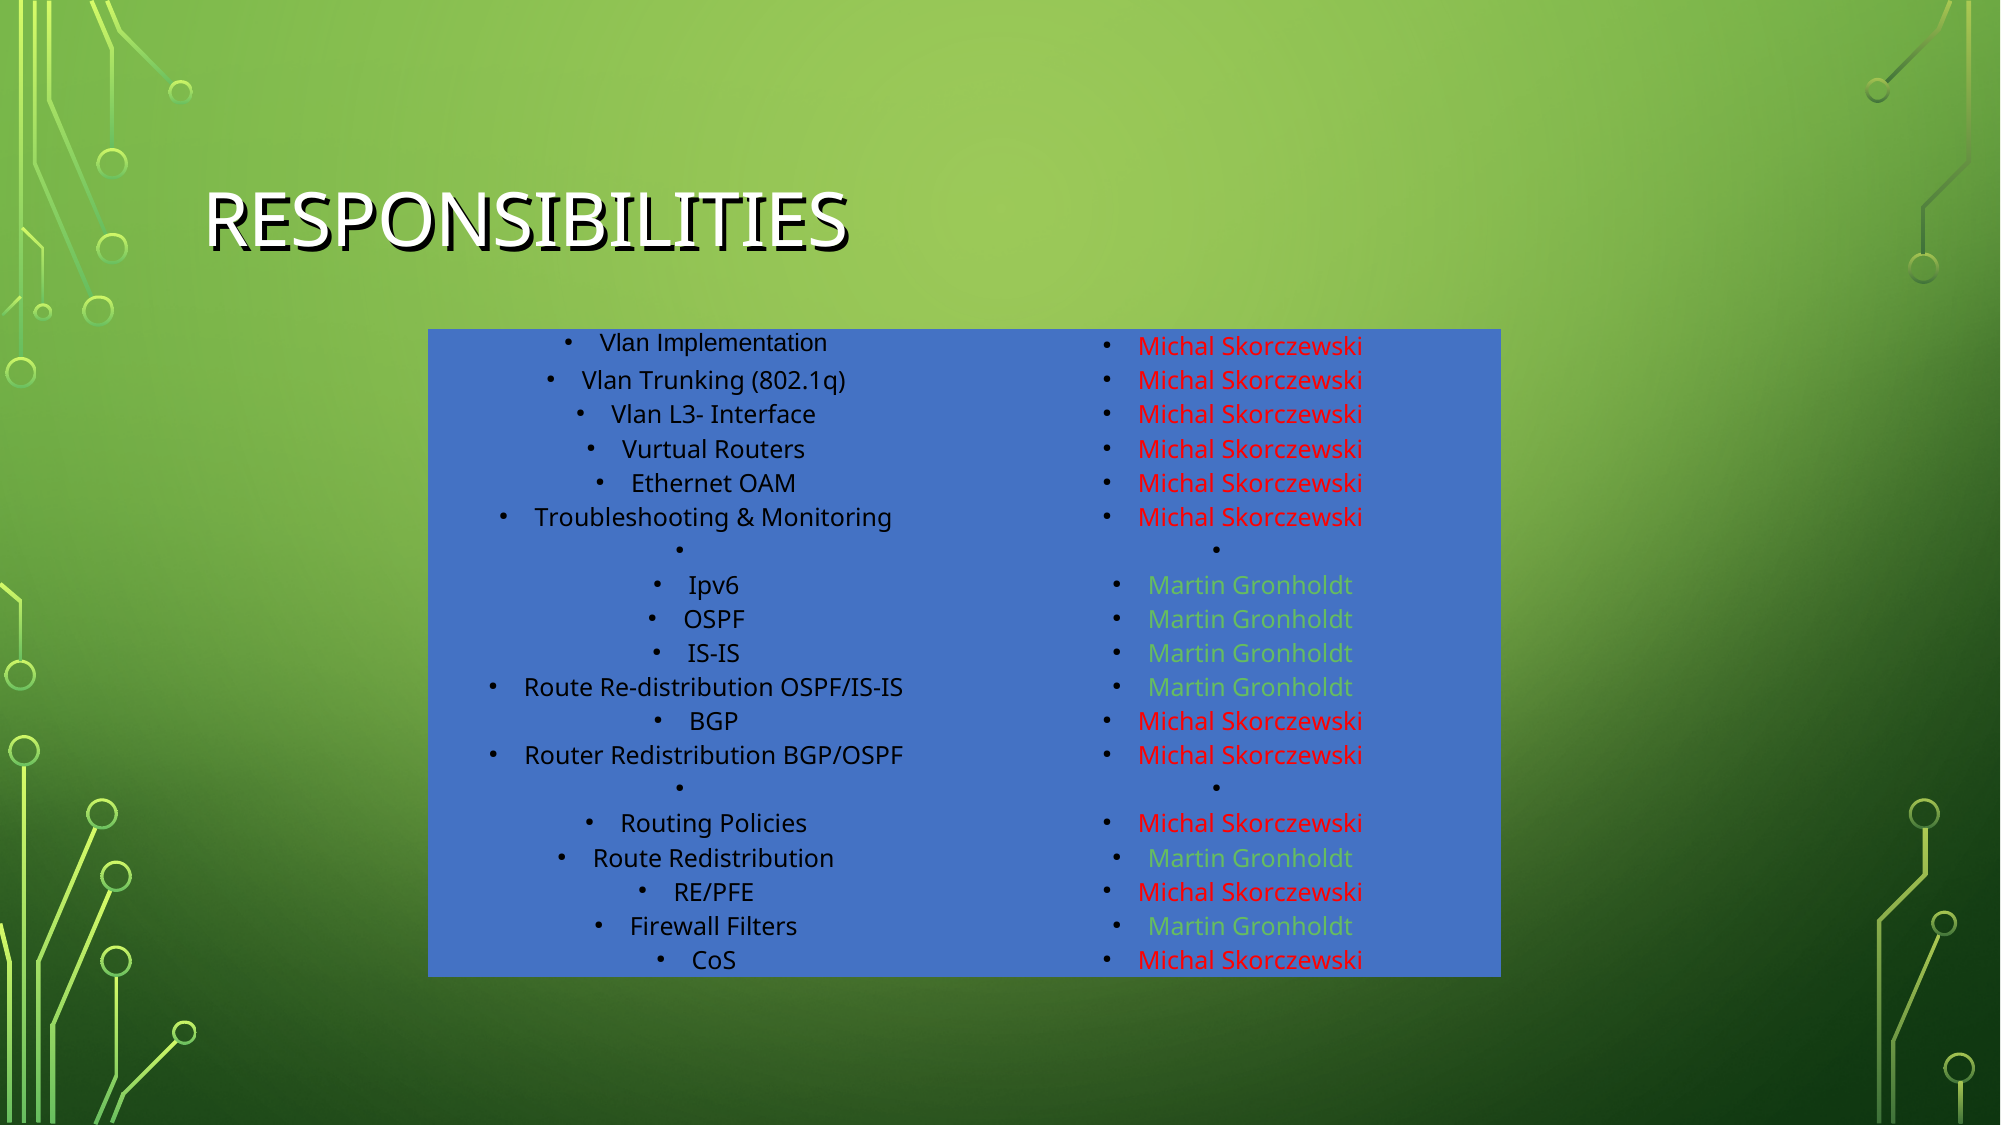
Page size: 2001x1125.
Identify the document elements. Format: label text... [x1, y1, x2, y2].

table_cell Michal Skorczewski [965, 431, 1501, 465]
table_cell Troubleshooting & Monitoring [428, 499, 965, 534]
table_cell BGP [428, 704, 965, 738]
table_cell [965, 534, 1501, 568]
table_cell Michal Skorczewski [965, 806, 1501, 840]
table_cell Vurtual Routers [428, 431, 965, 465]
table_cell Michal Skorczewski [965, 499, 1501, 534]
table_cell IS-IS [428, 636, 965, 670]
table_cell Michal Skorczewski [965, 942, 1501, 977]
table_cell Martin Gronholdt [965, 908, 1501, 942]
table_cell Martin Gronholdt [965, 568, 1501, 602]
table_cell Michal Skorczewski [965, 874, 1501, 908]
table_cell Ipv6 [428, 568, 965, 602]
table_cell Michal Skorczewski [965, 363, 1501, 397]
table_cell Vlan L3- Interface [428, 397, 965, 431]
table_cell [428, 772, 965, 806]
table_cell [965, 772, 1501, 806]
table_header Michal Skorczewski [965, 329, 1501, 363]
table_cell Route Redistribution [428, 840, 965, 874]
title Responsibilities [187, 101, 1813, 344]
table_cell CoS [428, 942, 965, 977]
table_cell [428, 534, 965, 568]
table_header Vlan Implementation [428, 329, 965, 363]
table_cell Firewall Filters [428, 908, 965, 942]
table_cell Michal Skorczewski [965, 465, 1501, 499]
table_cell OSPF [428, 602, 965, 636]
table_cell Martin Gronholdt [965, 602, 1501, 636]
table_cell Martin Gronholdt [965, 670, 1501, 704]
table_cell Martin Gronholdt [965, 840, 1501, 874]
table_cell Michal Skorczewski [965, 738, 1501, 772]
table_cell Ethernet OAM [428, 465, 965, 499]
table_cell Vlan Trunking (802.1q) [428, 363, 965, 397]
table_cell RE/PFE [428, 874, 965, 908]
table_cell Routing Policies [428, 806, 965, 840]
table_cell Route Re-distribution OSPF/IS-IS [428, 670, 965, 704]
table_cell Michal Skorczewski [965, 704, 1501, 738]
table_cell Michal Skorczewski [965, 397, 1501, 431]
table_cell Martin Gronholdt [965, 636, 1501, 670]
table_cell Router Redistribution BGP/OSPF [428, 738, 965, 772]
